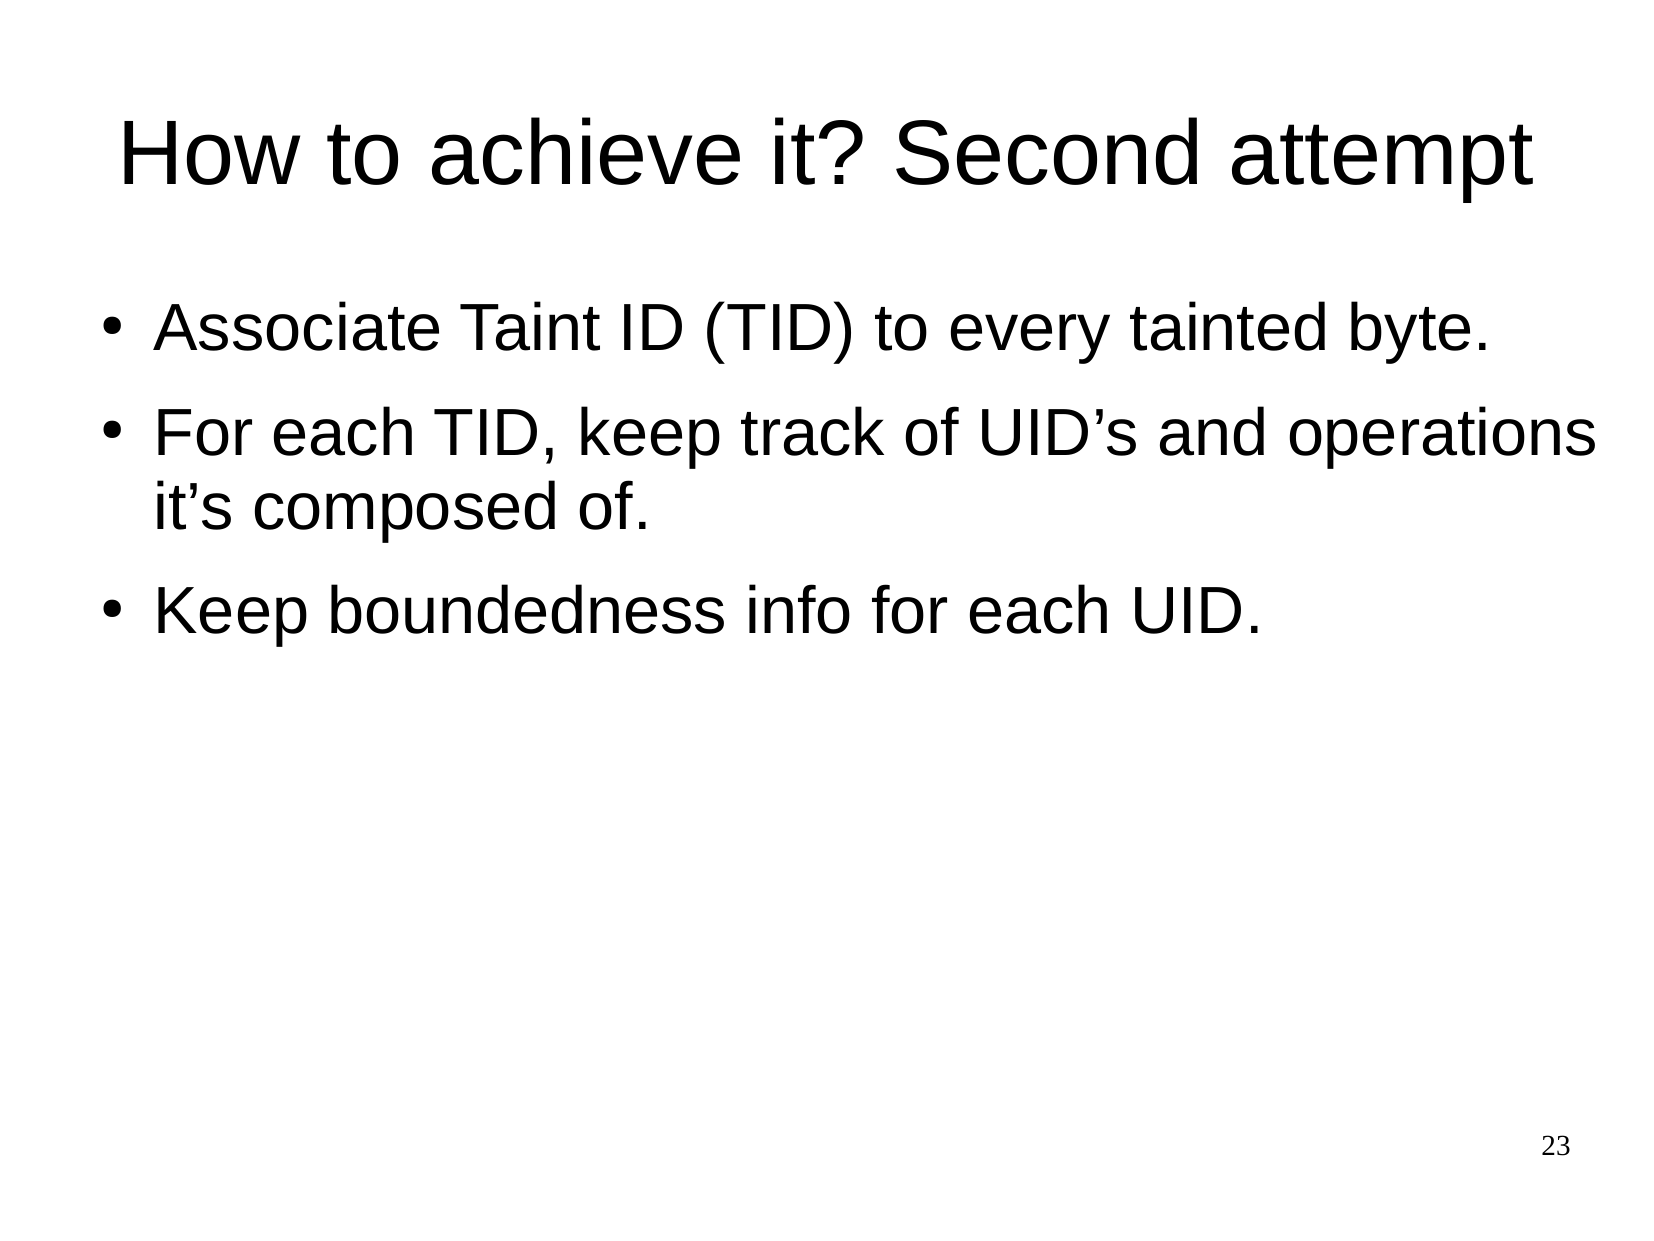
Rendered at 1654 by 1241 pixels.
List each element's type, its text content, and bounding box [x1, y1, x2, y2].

title How to achieve it? Second attempt [82, 49, 1571, 257]
list Associate Taint ID (TID) to every tainted byte. For each TID, keep track of UID’s and operations it’s composed of. Keep boundedness info for each UID. [82, 290, 1606, 1126]
